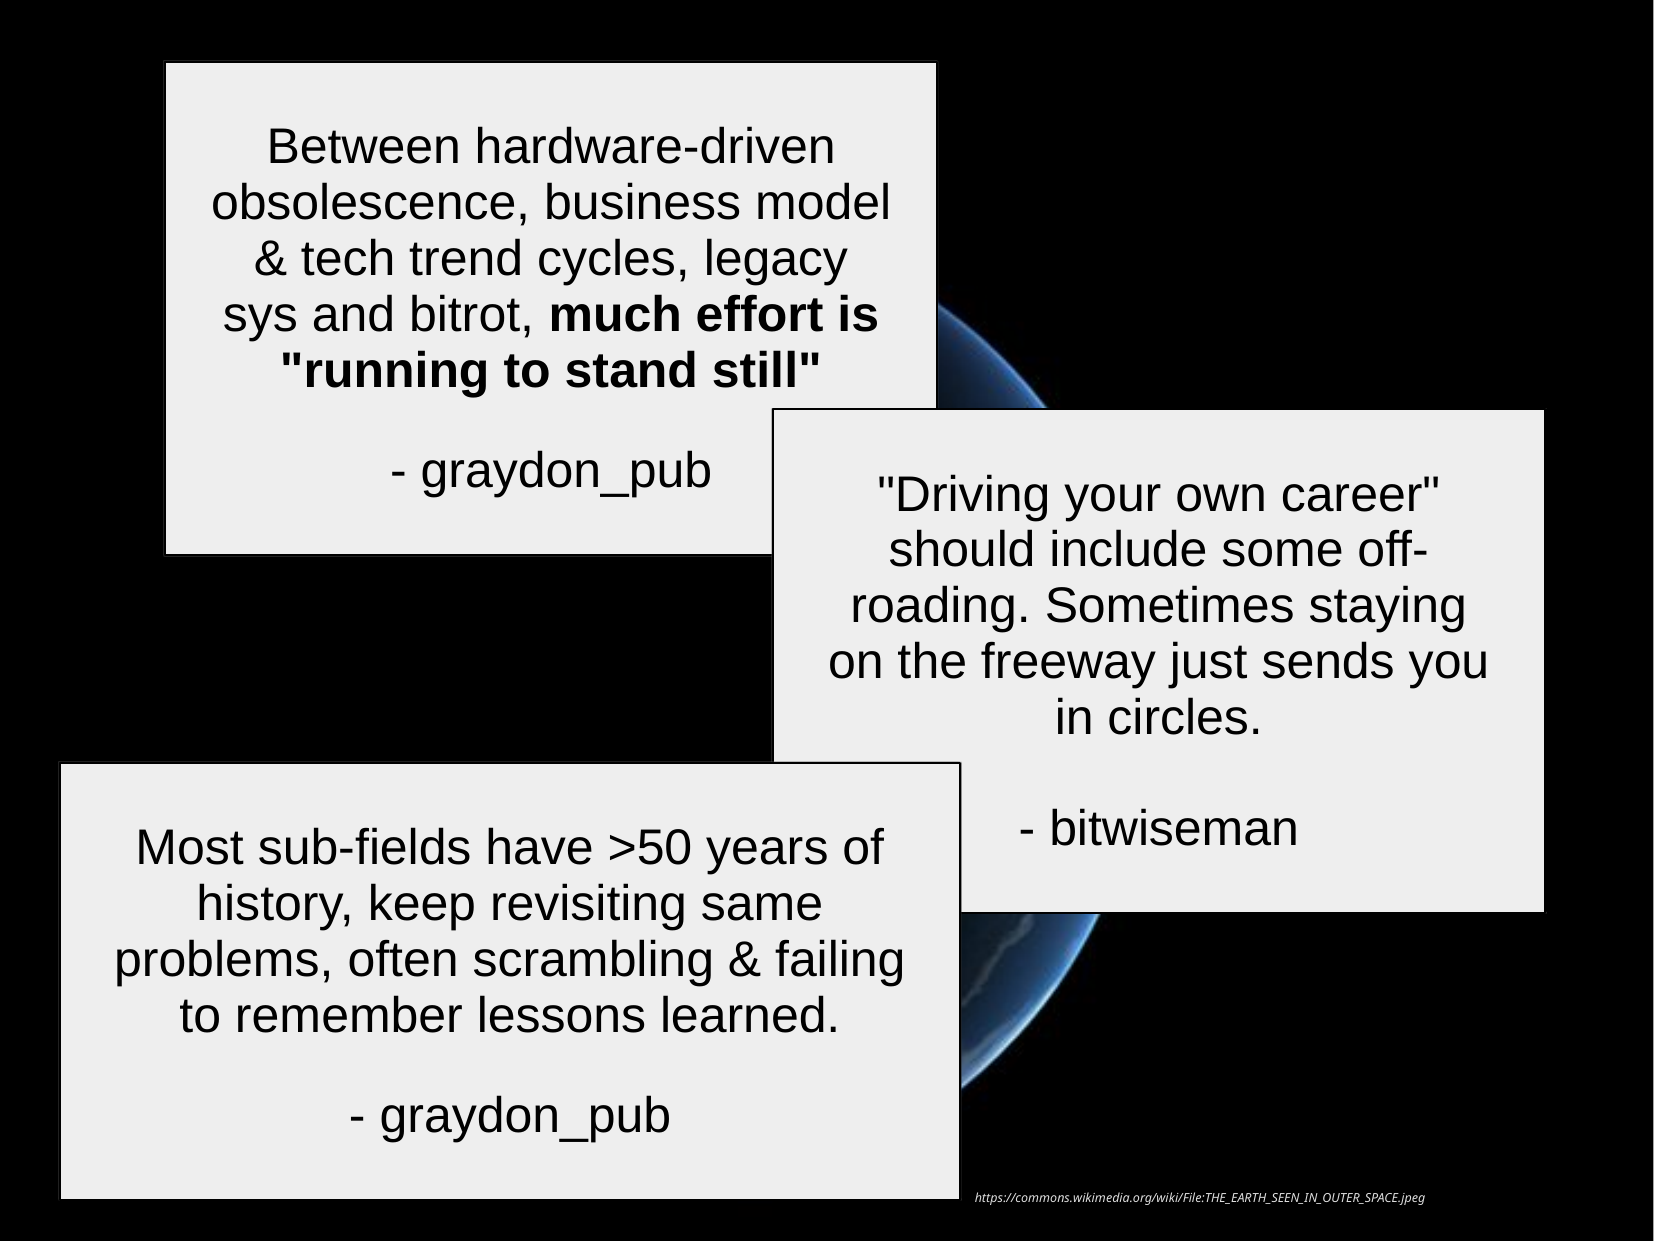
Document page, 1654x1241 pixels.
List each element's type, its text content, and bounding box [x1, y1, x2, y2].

title "Driving your own career" should include some off-roading. Sometimes staying on the freeway just sends you in circles. - bitwiseman [772, 409, 1546, 913]
picture [0, 0, 1654, 1241]
title Most sub-fields have >50 years of history, keep revisiting same problems, often scrambling & failing to remember lessons learned. - graydon_pub [60, 762, 961, 1201]
title Between hardware-driven obsolescence, business model & tech trend cycles, legacy sys and bitrot, much effort is "running to stand still" - graydon_pub [165, 61, 938, 556]
text_box https://commons.wikimedia.org/wiki/File:THE_EARTH_SEEN_IN_OUTER_SPACE.jpeg [960, 1182, 1636, 1241]
